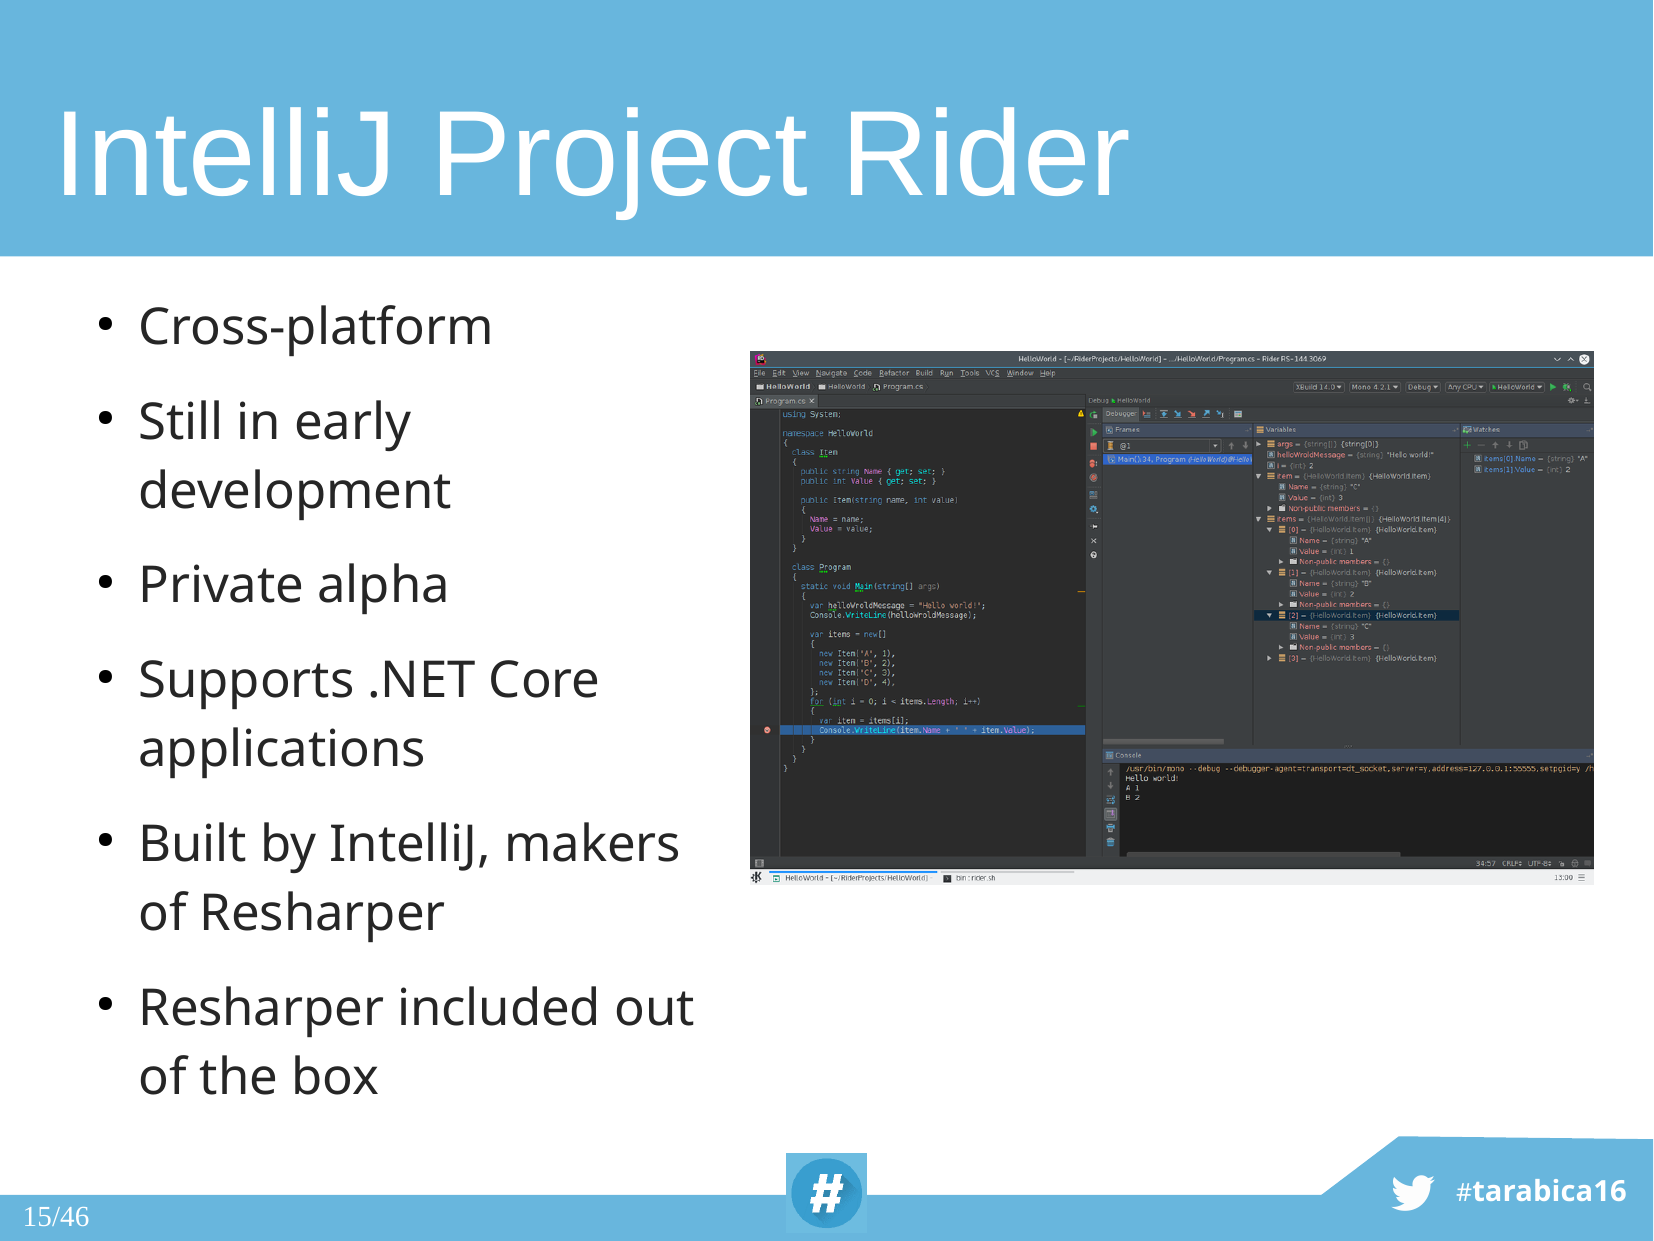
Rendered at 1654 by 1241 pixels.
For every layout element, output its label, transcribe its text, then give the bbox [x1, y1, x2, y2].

picture [1378, 1158, 1448, 1228]
list Cross-platform Still in early development Private alpha Supports .NET Core applications Built by IntelliJ, makers of Resharper Resharper included out of the box [82, 290, 721, 1111]
picture [786, 1153, 867, 1233]
title IntelliJ Project Rider [53, 49, 1600, 257]
picture [750, 351, 1594, 886]
